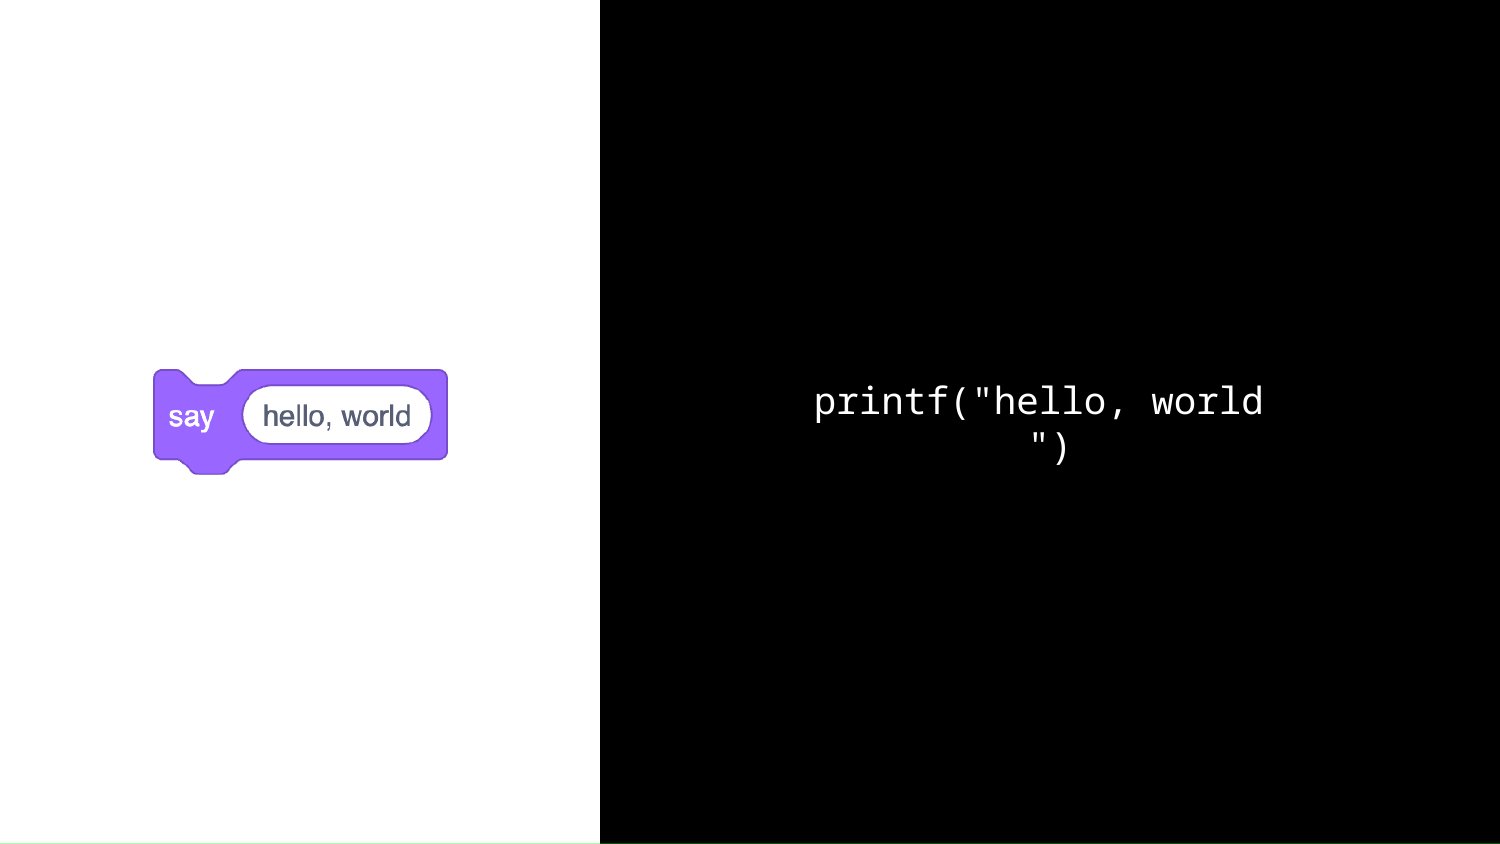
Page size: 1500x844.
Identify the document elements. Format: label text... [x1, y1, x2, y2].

text_box [0, 0, 1500, 844]
picture [150, 368, 450, 476]
text_box printf("hello, world\n"); [774, 321, 1326, 523]
